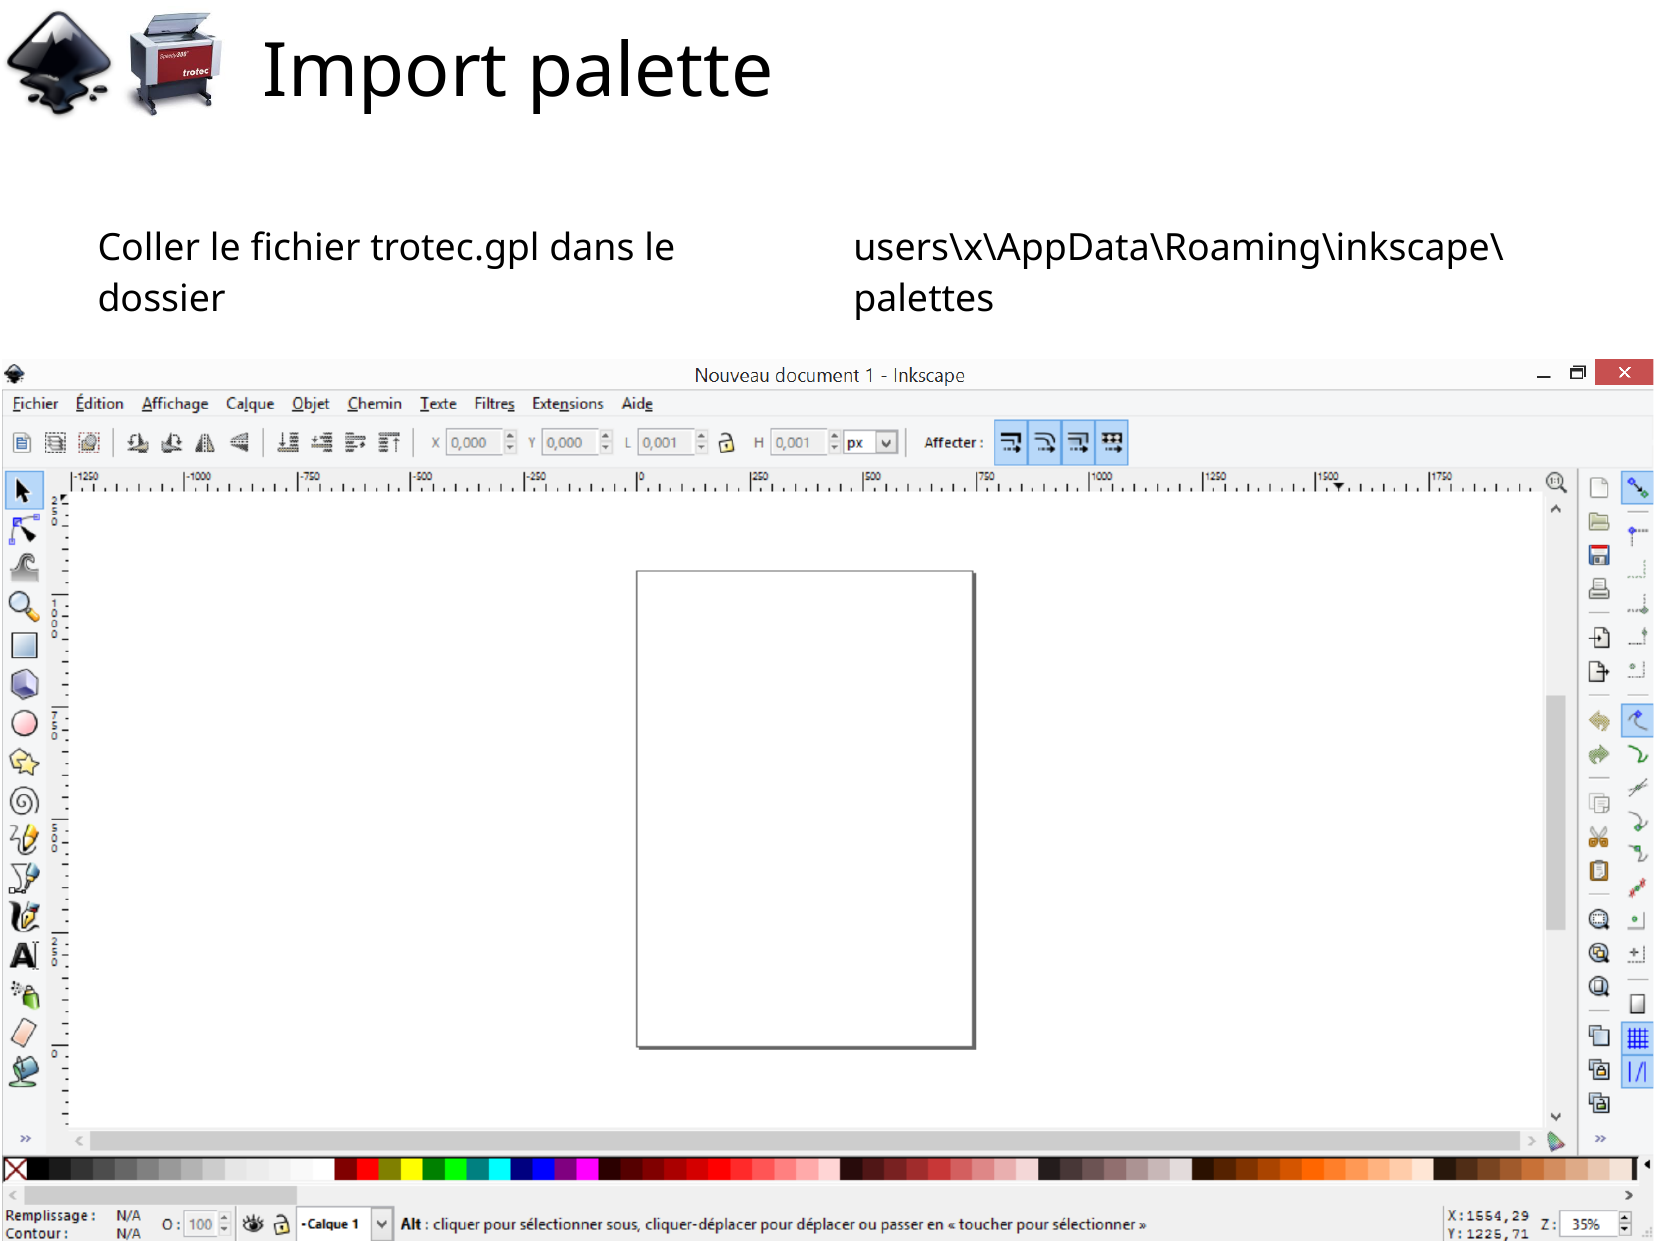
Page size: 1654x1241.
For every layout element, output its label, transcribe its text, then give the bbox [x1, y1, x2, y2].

text_box users\x\AppData\Roaming\inkscape\palettes [838, 212, 1605, 276]
text_box Coller le fichier trotec.gpl dans le dossier [82, 212, 721, 276]
picture [0, 5, 233, 125]
picture [2, 359, 1654, 1241]
text_box Import palette [248, 9, 685, 120]
